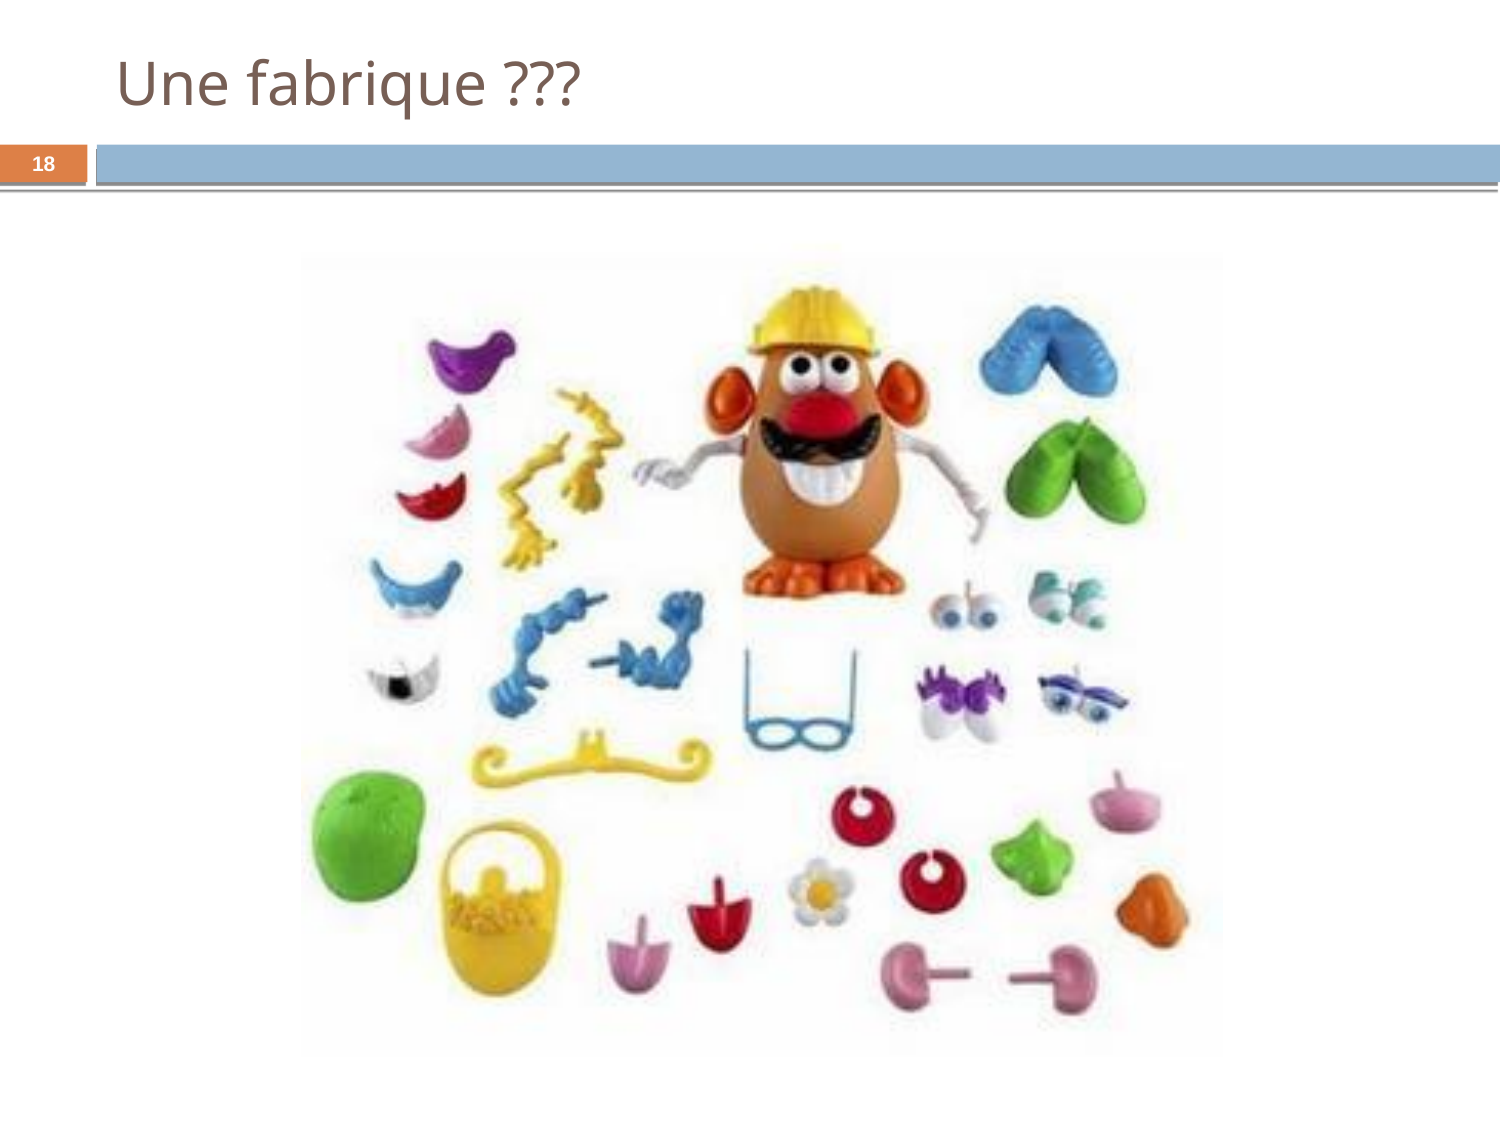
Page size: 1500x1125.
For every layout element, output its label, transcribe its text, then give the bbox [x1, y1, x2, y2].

slide_number <numéro> [0, 143, 88, 184]
picture [301, 196, 1223, 1118]
title Une fabrique ??? [100, 37, 1438, 126]
